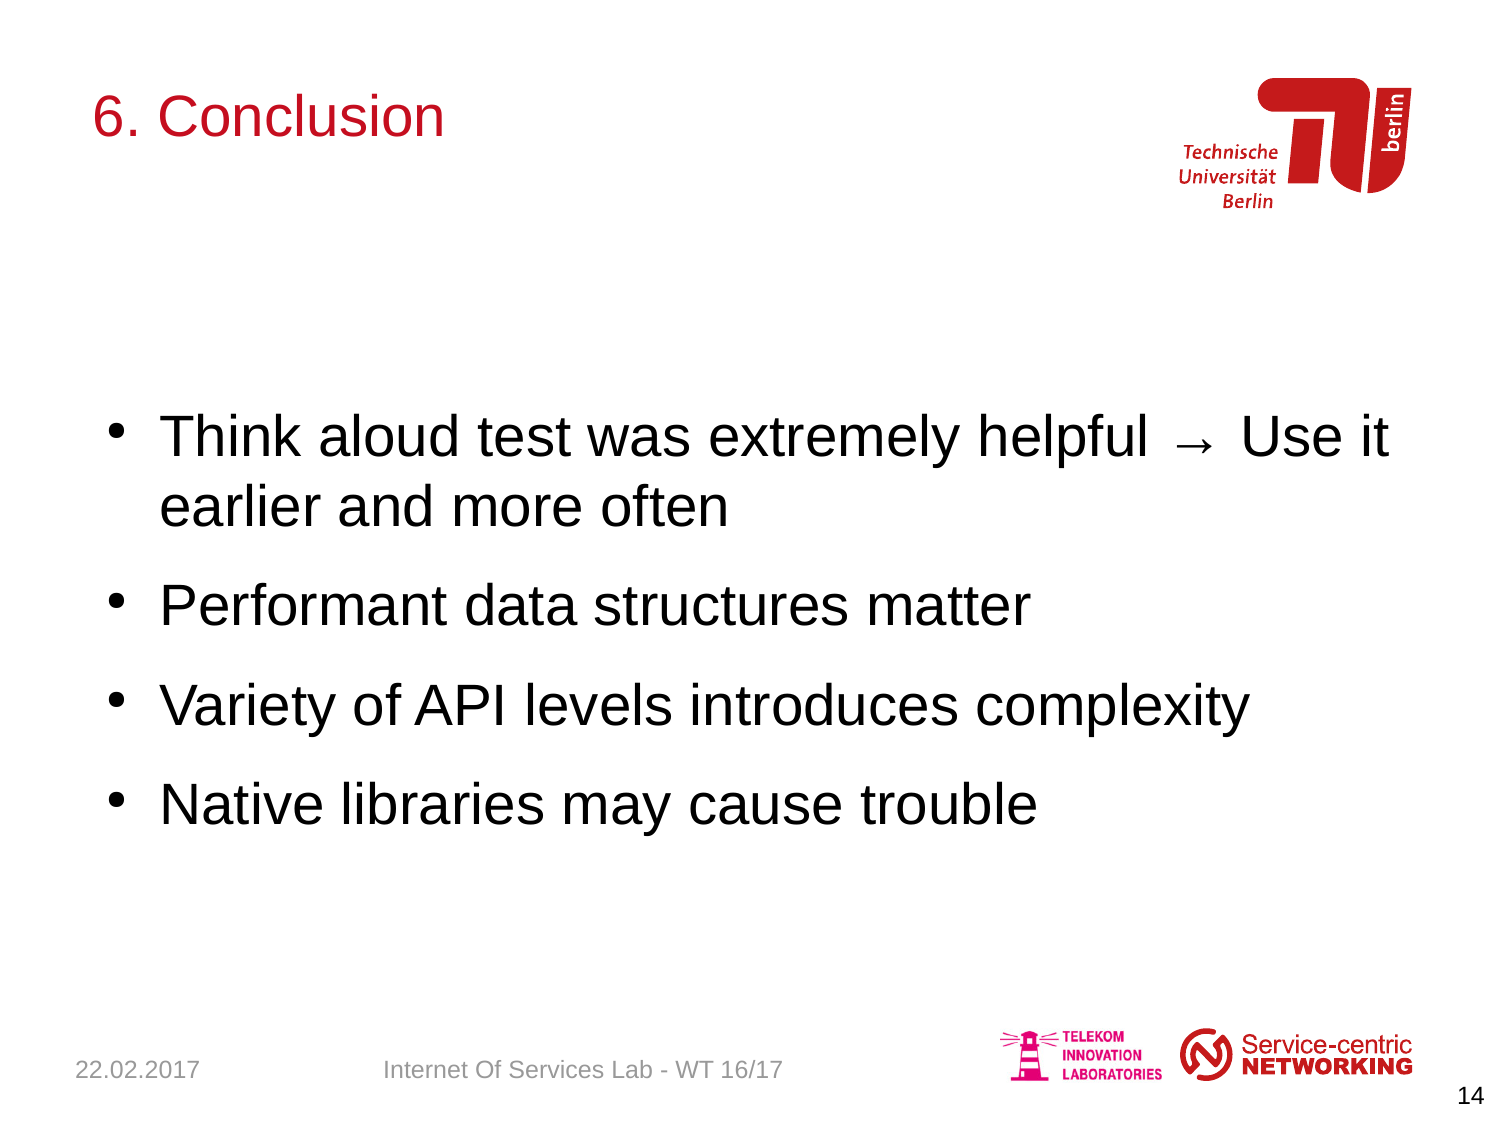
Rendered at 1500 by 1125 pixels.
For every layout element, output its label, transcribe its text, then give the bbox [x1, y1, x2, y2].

title 6. Conclusion [88, 78, 1152, 212]
slide_number <number> [1412, 1065, 1500, 1125]
picture [1000, 1028, 1162, 1083]
list Think aloud test was extremely helpful → Use it earlier and more often Performant data structures matter Variety of API levels introduces complexity Native libraries may cause trouble [88, 314, 1411, 983]
